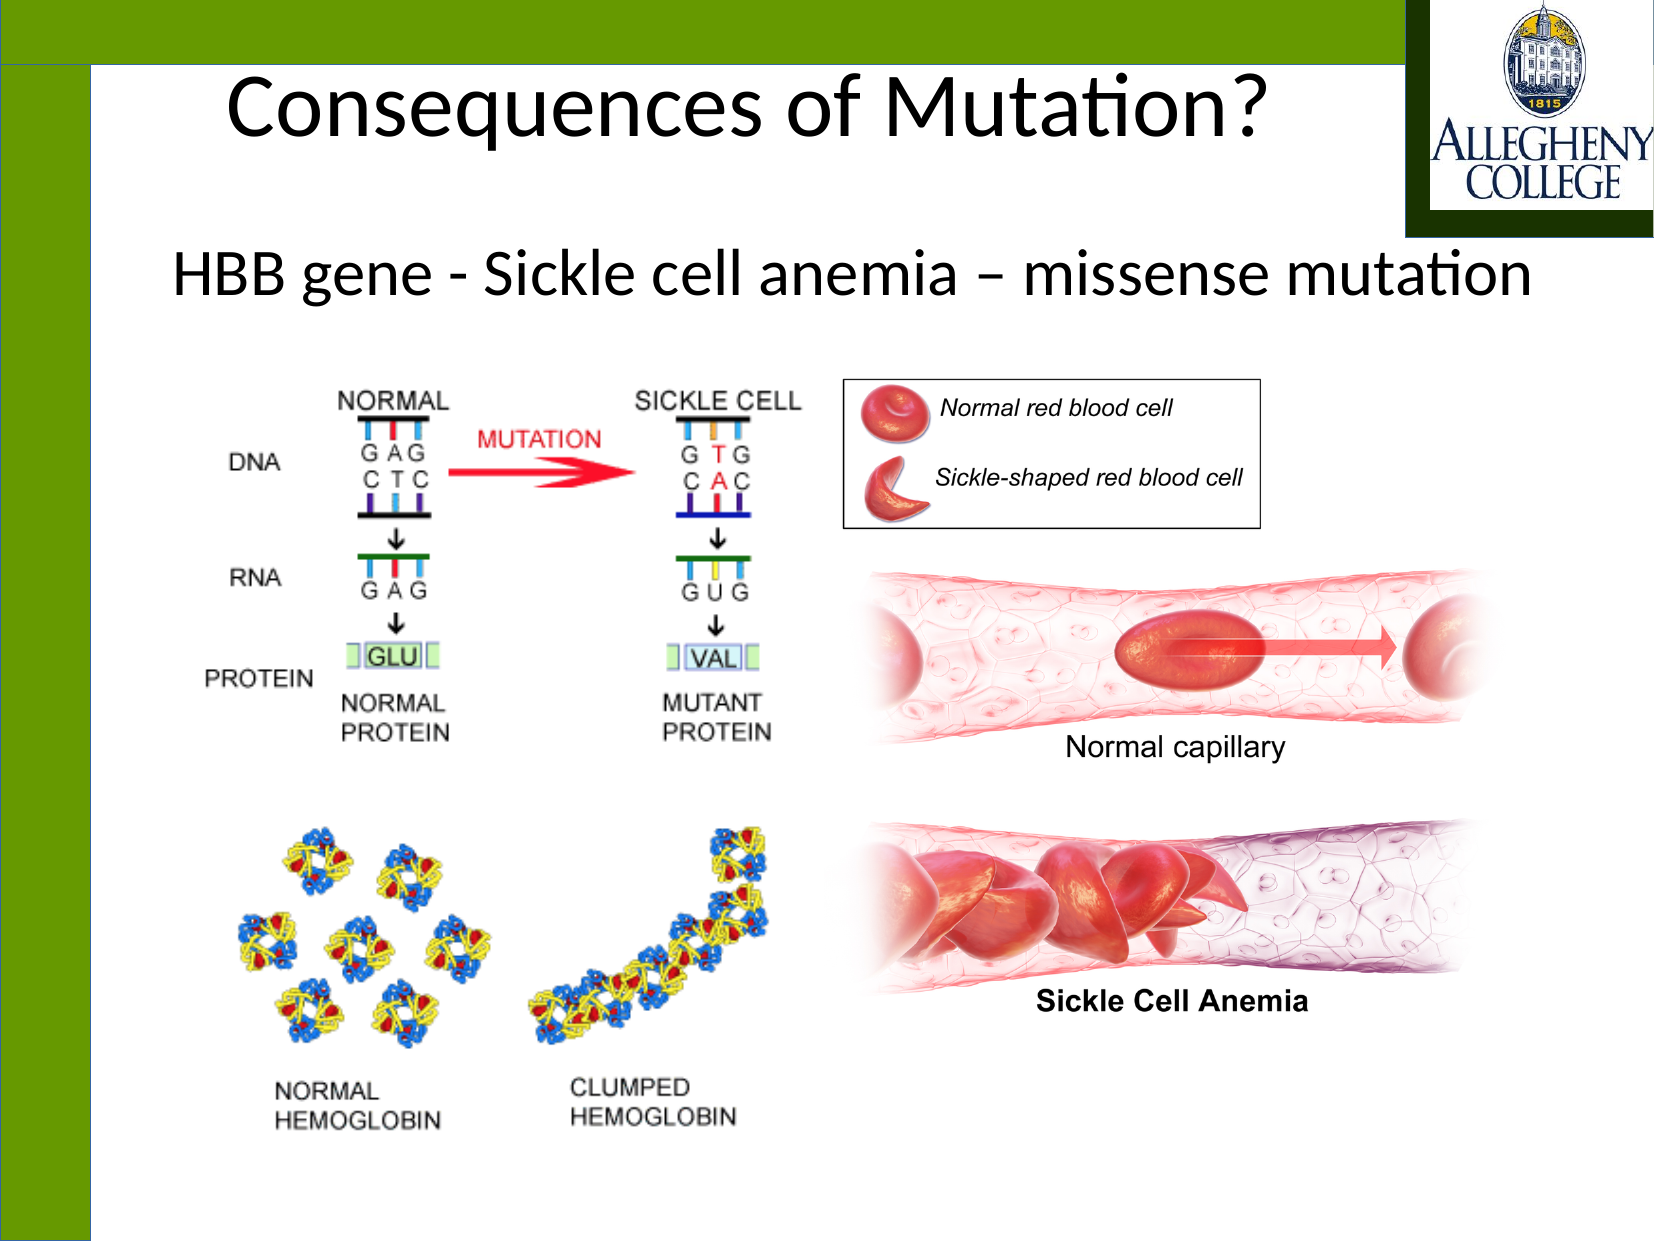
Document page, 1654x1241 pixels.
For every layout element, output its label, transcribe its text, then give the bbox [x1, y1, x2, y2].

text_box [0, 0, 1654, 1241]
text_box HBB gene - Sickle cell anemia – missense mutation [112, 221, 1595, 317]
picture [1430, 0, 1654, 210]
title Consequences of Mutation? [91, 65, 1405, 194]
picture [91, 325, 1508, 1156]
